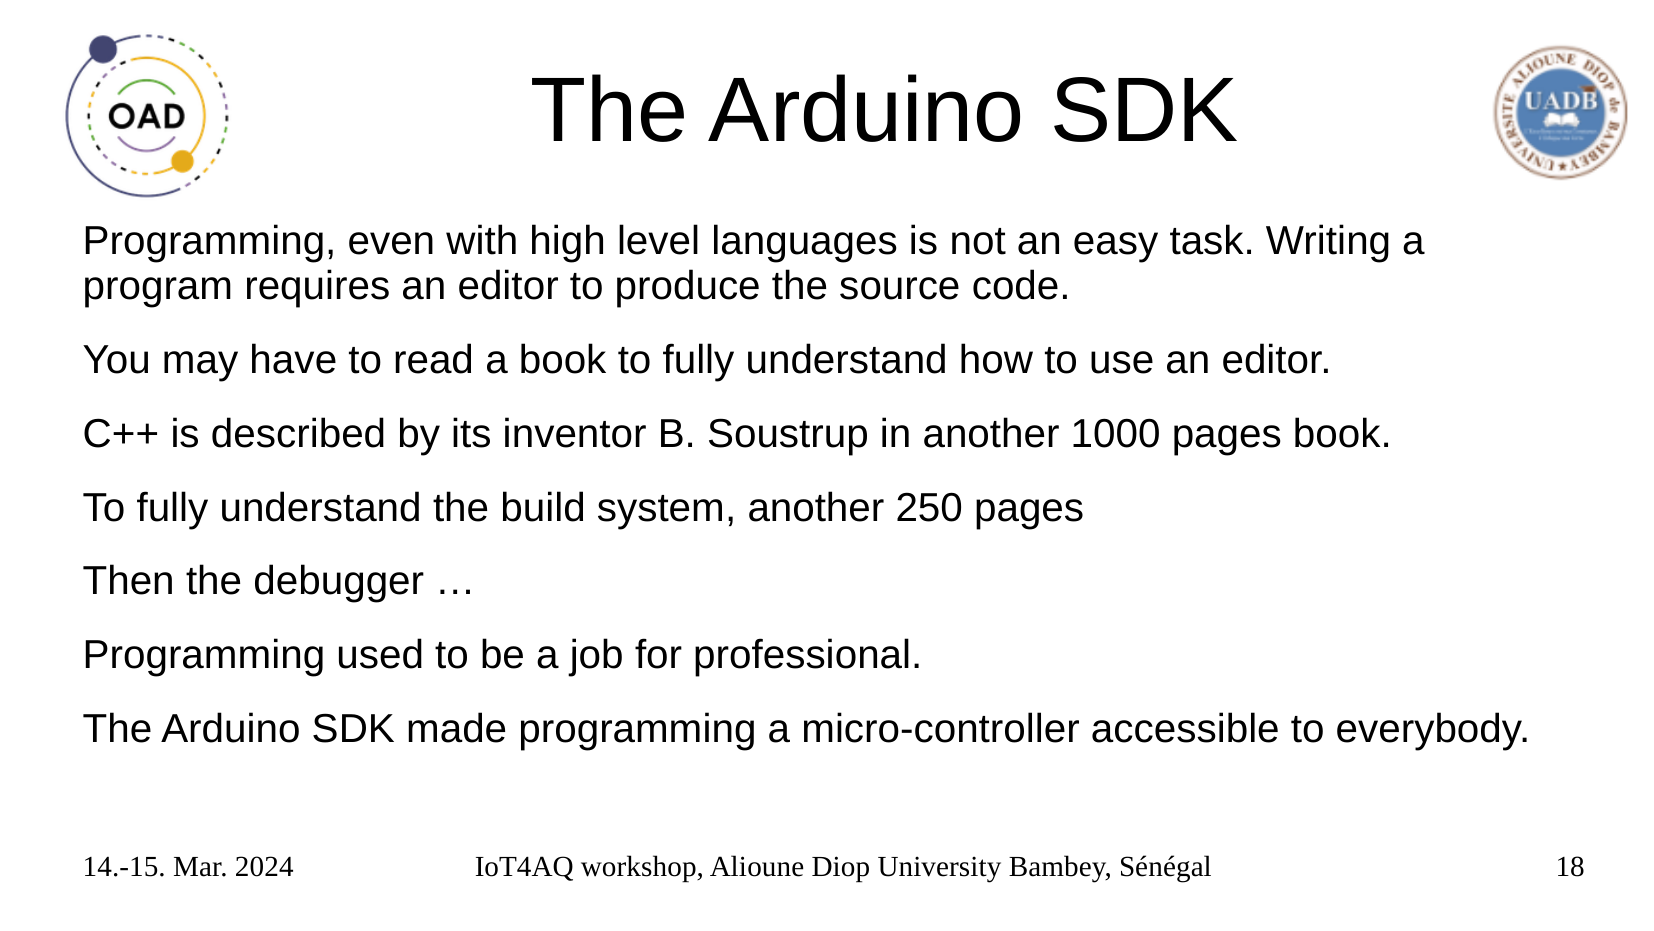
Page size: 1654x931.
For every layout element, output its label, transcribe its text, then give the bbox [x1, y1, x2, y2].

picture [1482, 37, 1641, 188]
title The Arduino SDK [301, 32, 1469, 188]
picture [25, 20, 263, 218]
list Programming, even with high level languages is not an easy task. Writing a program requires an editor to produce the source code. You may have to read a book to fully understand how to use an editor. C++ is described by its inventor B. Soustrup in another 1000 pages book. To fully understand the build system, another 250 pages Then the debugger … Programming used to be a job for professional. The Arduino SDK made programming a micro-controller accessible to everybody. [82, 217, 1571, 788]
